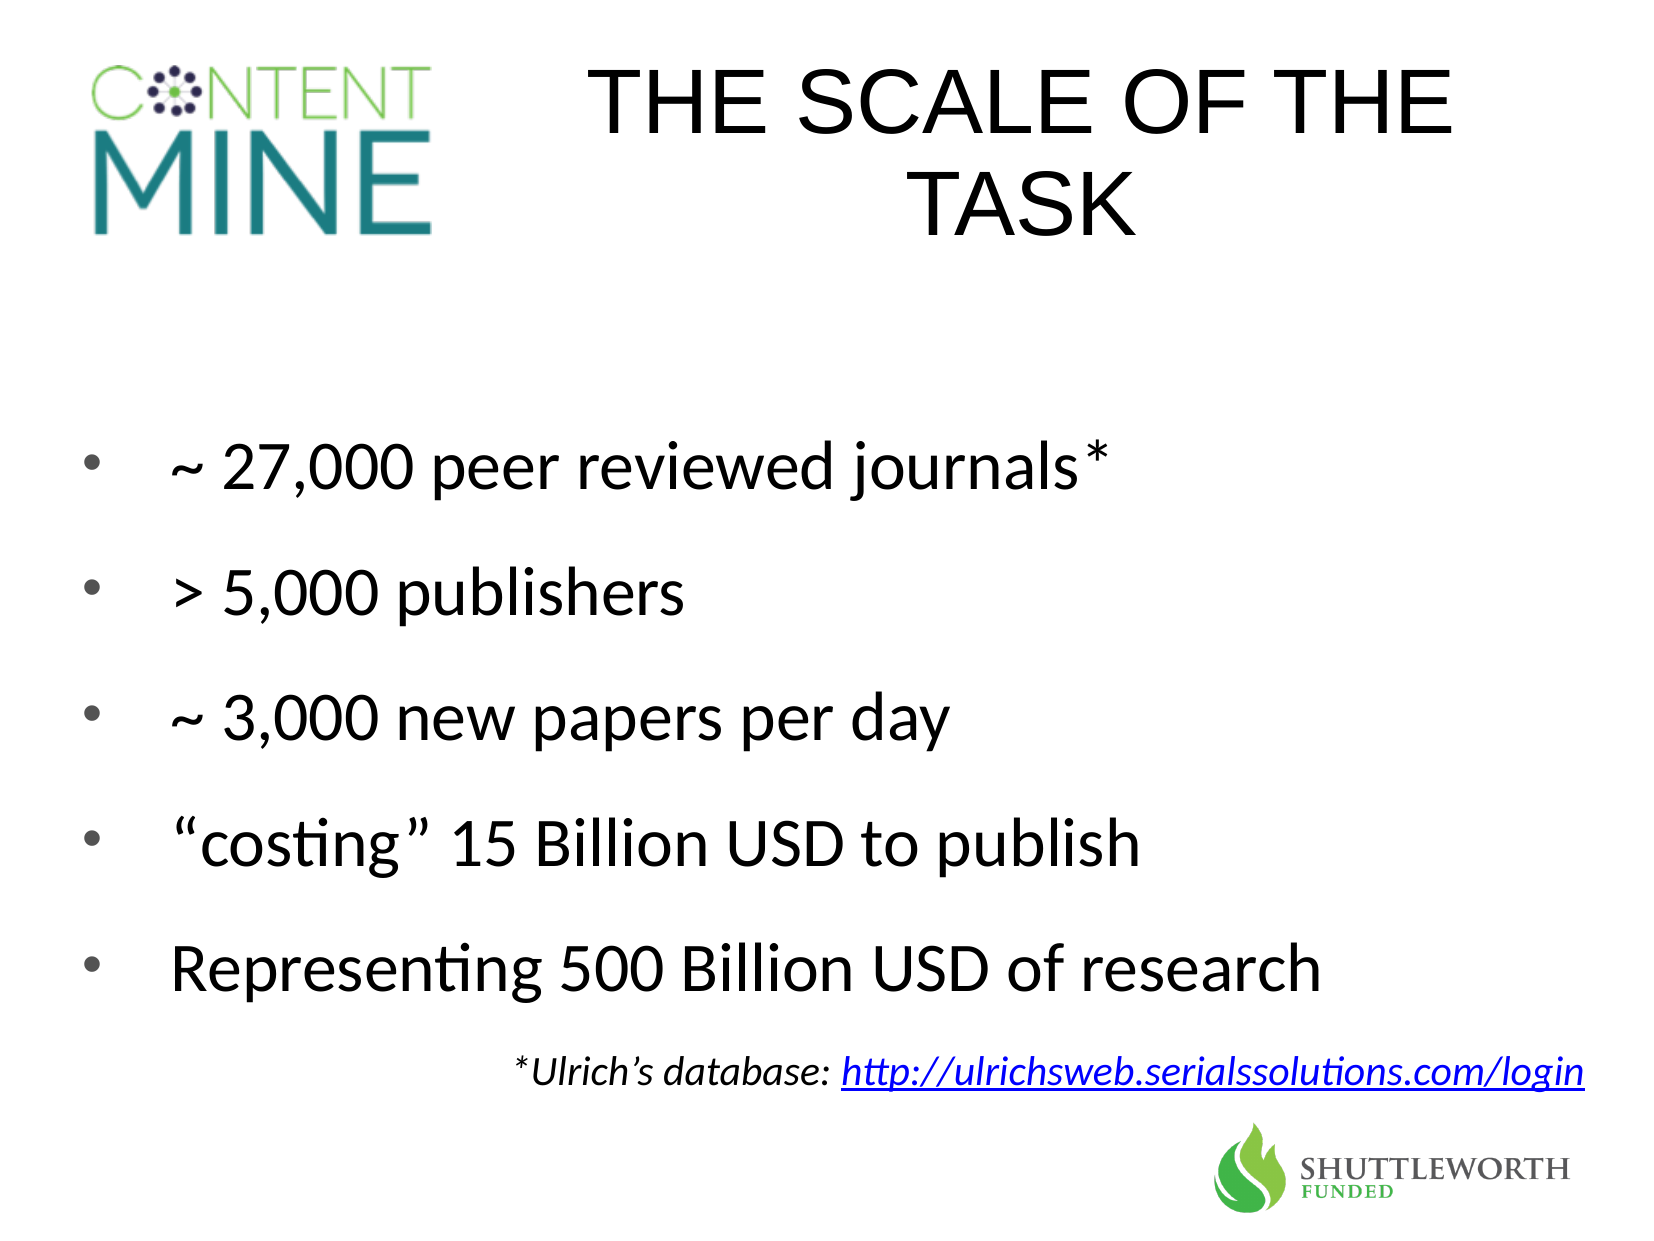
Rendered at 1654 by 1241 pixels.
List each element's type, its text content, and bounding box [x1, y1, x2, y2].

list ~ 27,000 peer reviewed journals* > 5,000 publishers ~ 3,000 new papers per day “costing” 15 Billion USD to publish Representing 500 Billion USD of research [82, 377, 1571, 1010]
picture [1200, 1112, 1581, 1222]
picture [91, 64, 432, 236]
title THE SCALE OF THE TASK [472, 49, 1571, 257]
text_box *Ulrich’s database: http://ulrichsweb.serialssolutions.com/login [448, 1035, 1647, 1103]
